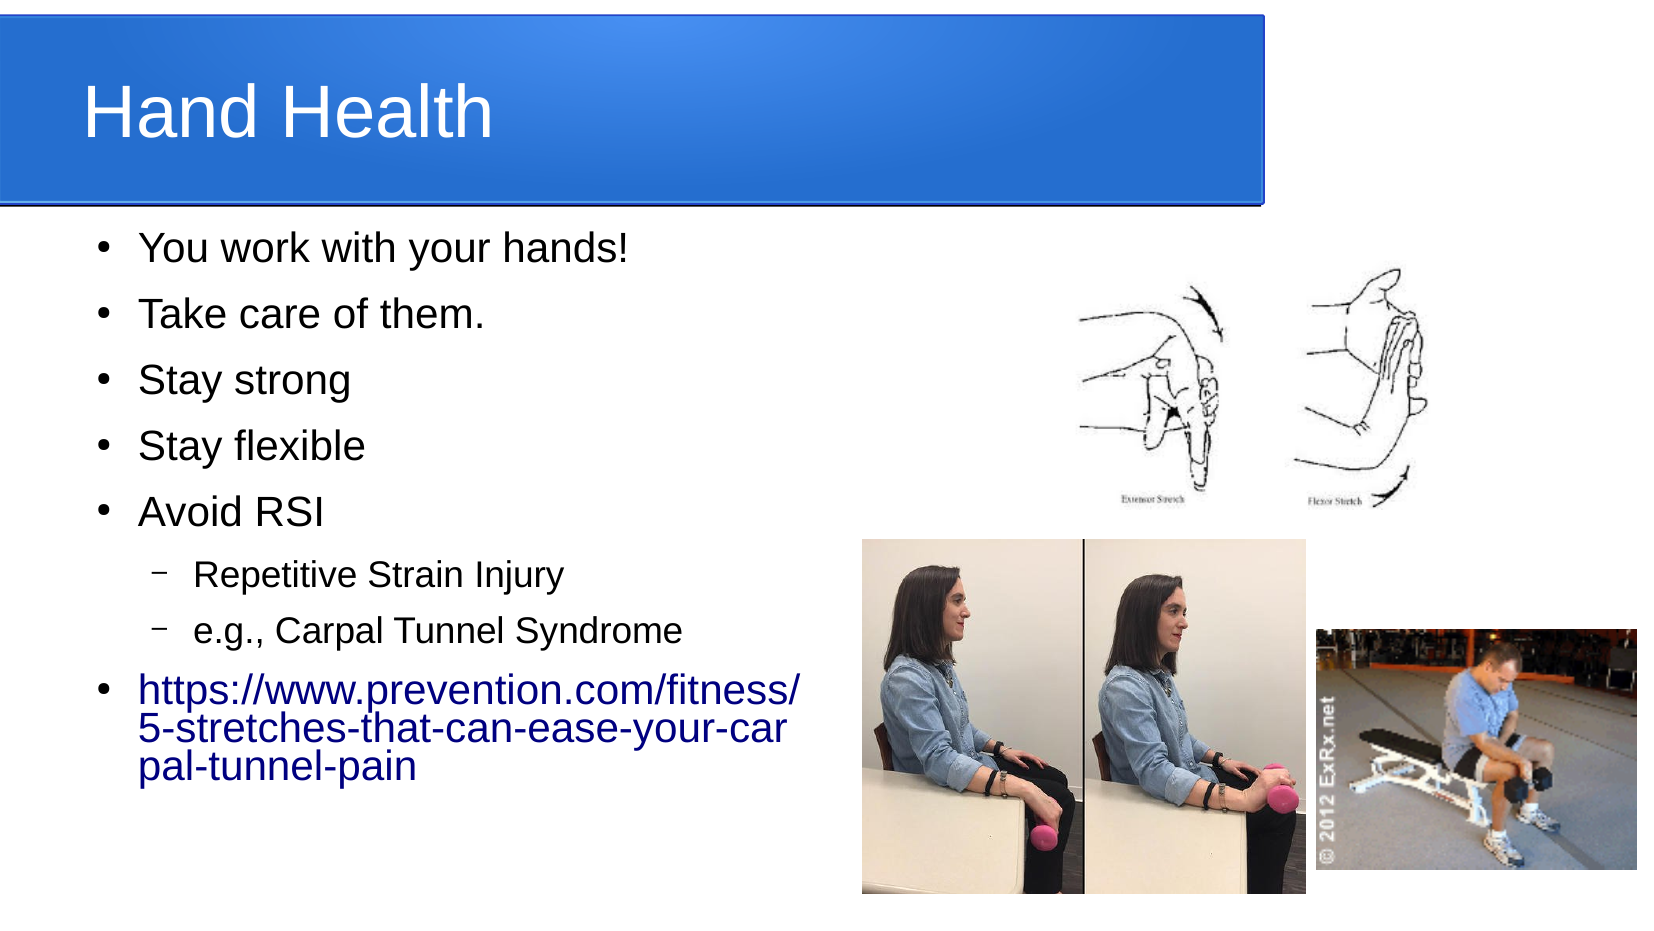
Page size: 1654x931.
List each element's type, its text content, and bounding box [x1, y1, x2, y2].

picture [862, 539, 1306, 894]
picture [1316, 629, 1637, 871]
title Hand Health [82, 35, 1235, 189]
list You work with your hands! Take care of them. Stay strong Stay flexible Avoid RSI Repetitive Strain Injury e.g., Carpal Tunnel Syndrome https://www.prevention.com/fitness/5-stretches-that-can-ease-your-carpal-tunnel-pain [82, 224, 809, 764]
picture [1065, 260, 1446, 511]
